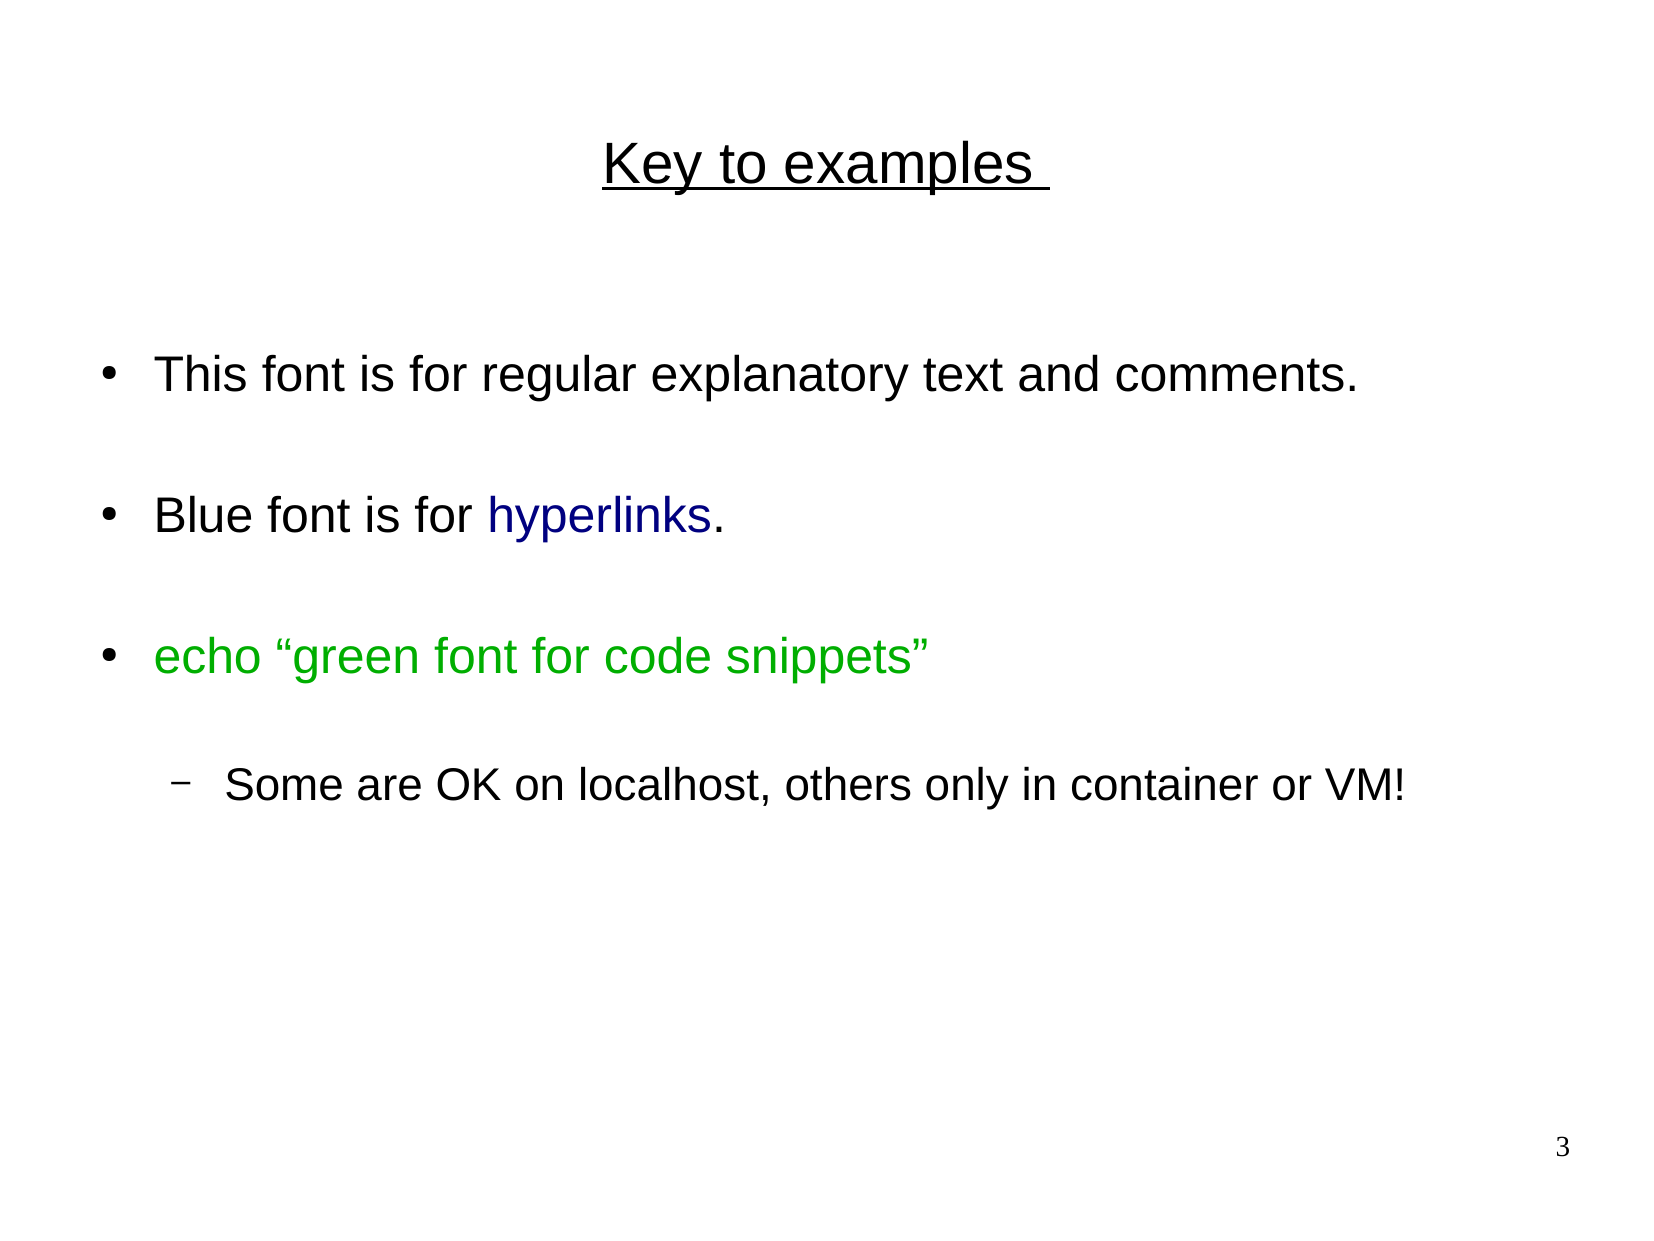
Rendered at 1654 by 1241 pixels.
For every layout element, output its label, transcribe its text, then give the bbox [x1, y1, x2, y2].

list This font is for regular explanatory text and comments. Blue font is for hyperlinks. echo “green font for code snippets” Some are OK on localhost, others only in container or VM! [82, 290, 1571, 1010]
title Key to examples [82, 60, 1571, 268]
